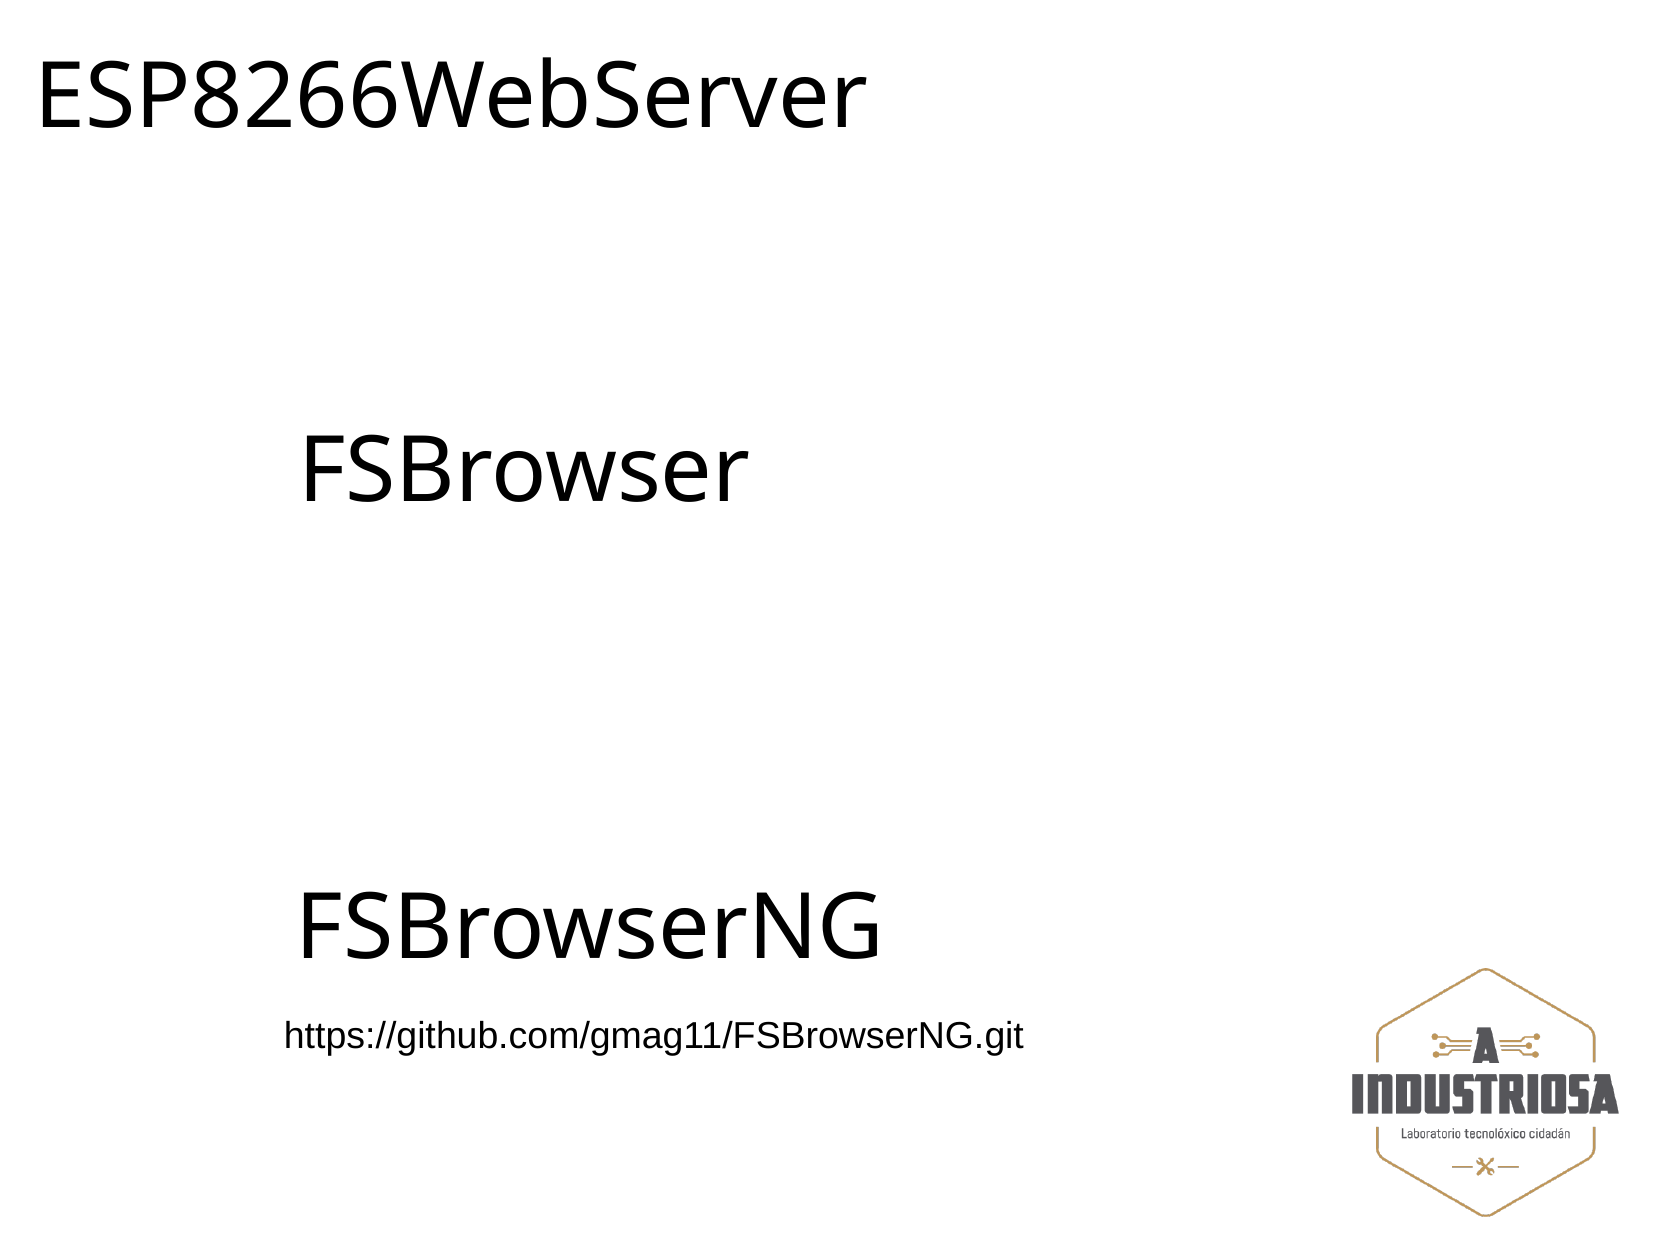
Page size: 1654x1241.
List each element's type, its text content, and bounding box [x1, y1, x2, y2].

text_box FSBrowserNG [281, 853, 1014, 998]
text_box https://github.com/gmag11/FSBrowserNG.git [269, 1006, 1043, 1064]
picture [1352, 968, 1619, 1217]
text_box ESP8266WebServer [19, 22, 1075, 178]
text_box FSBrowser [283, 395, 898, 551]
